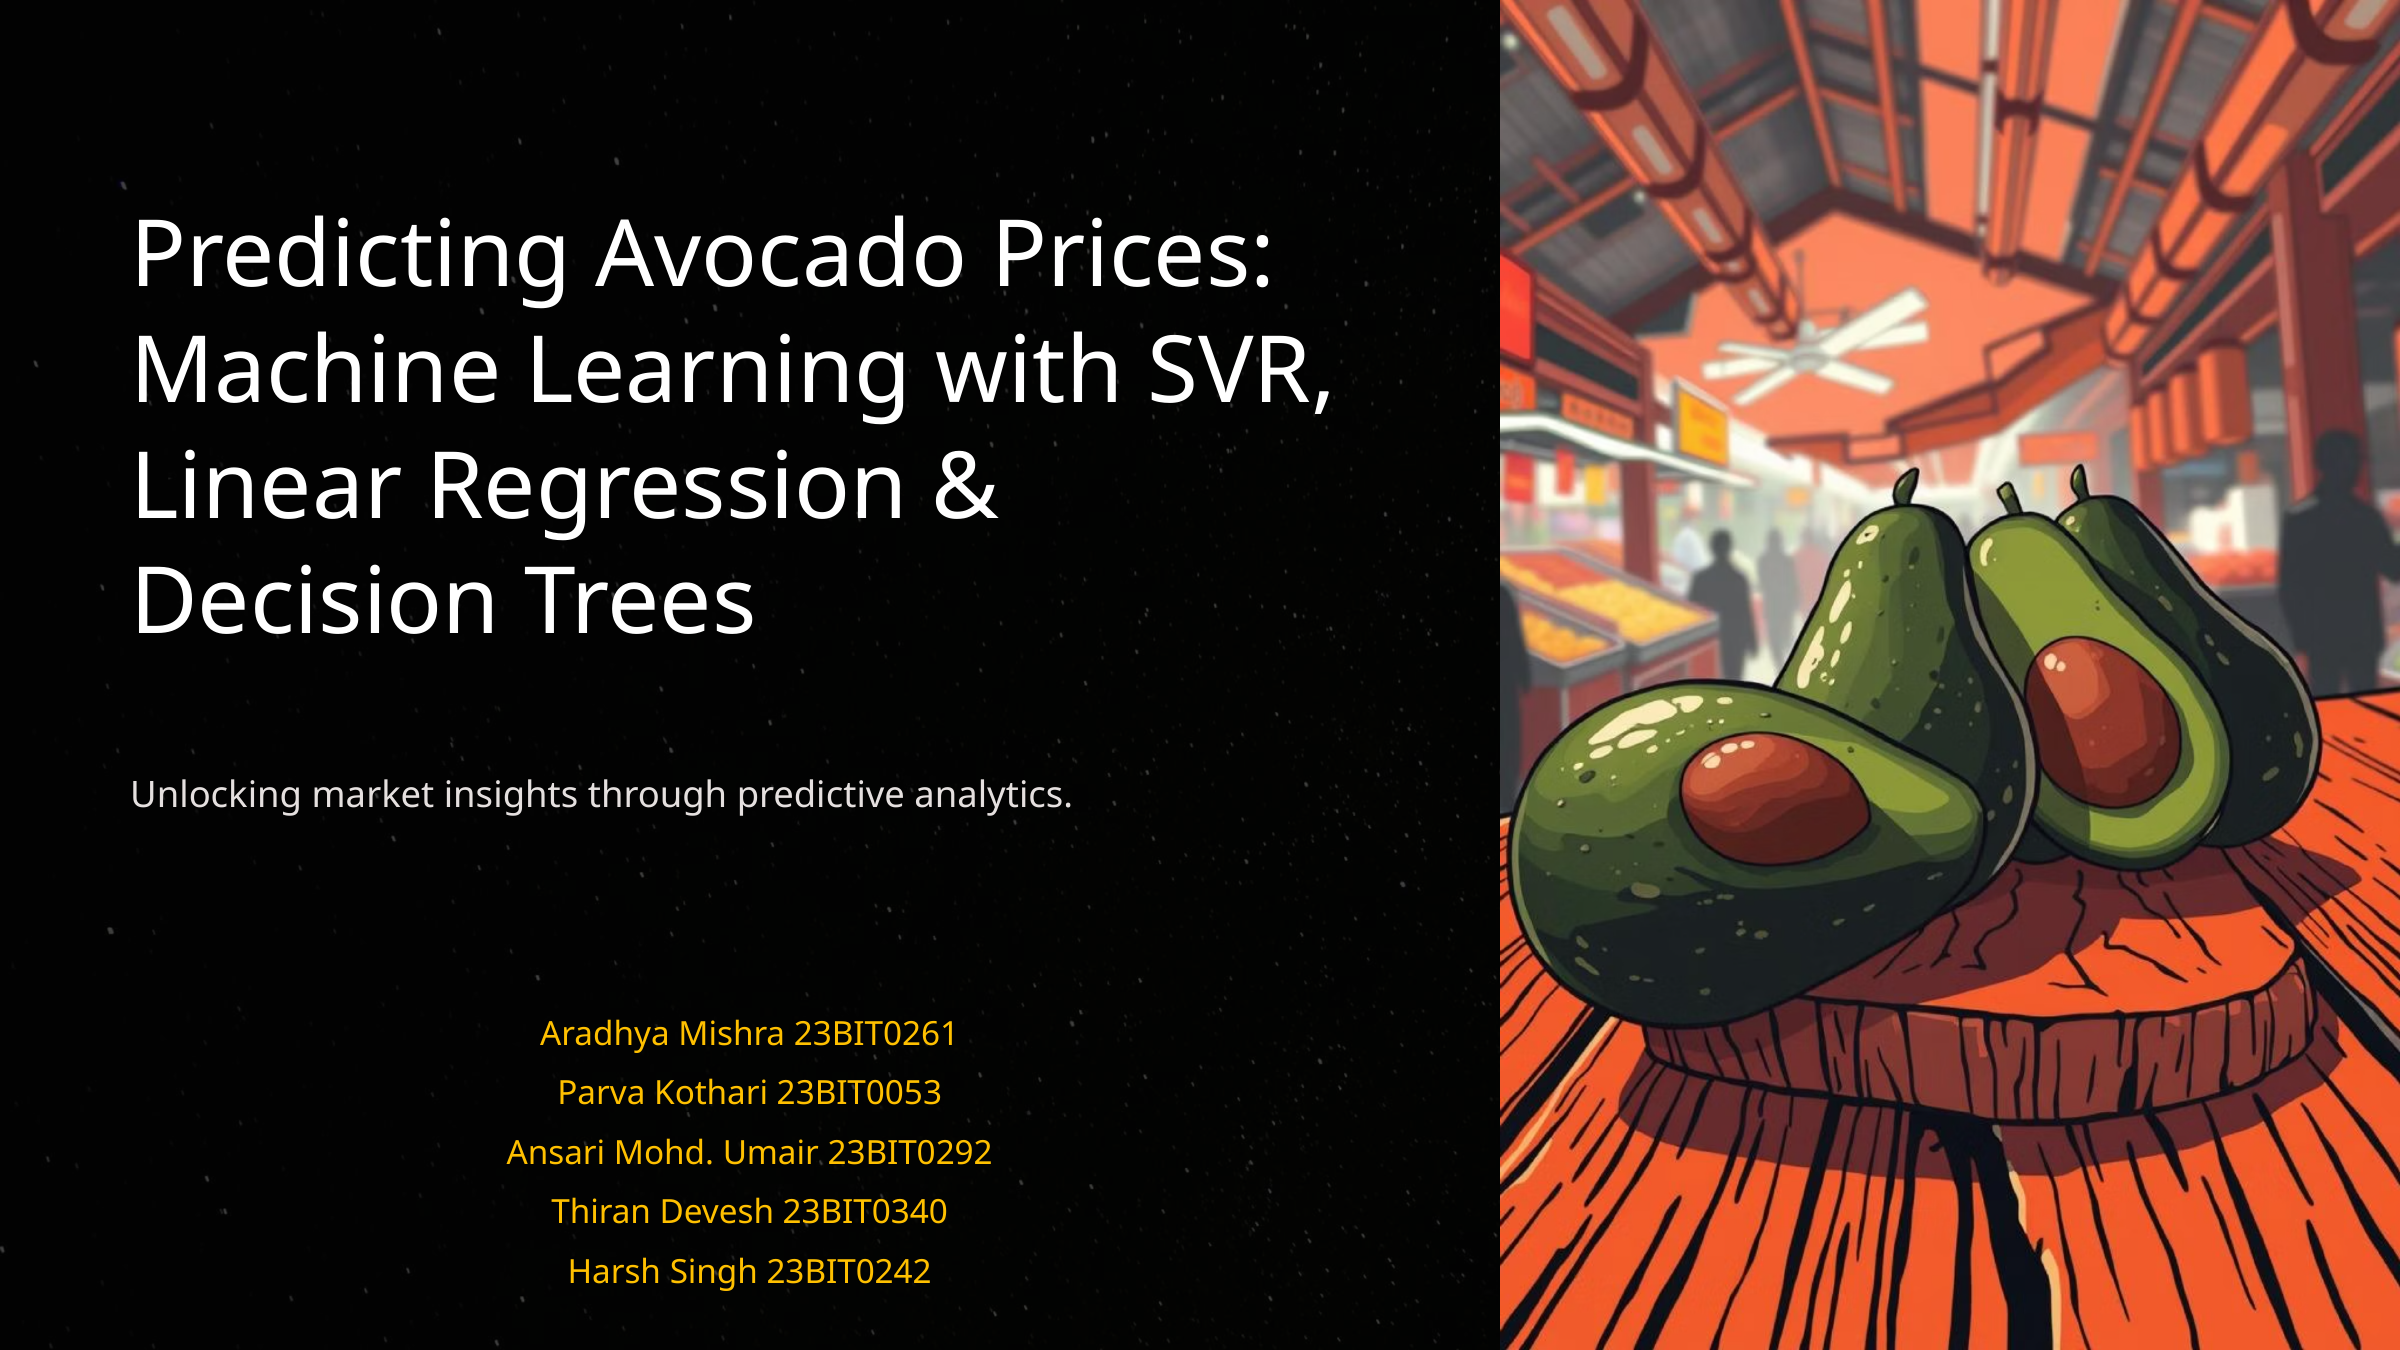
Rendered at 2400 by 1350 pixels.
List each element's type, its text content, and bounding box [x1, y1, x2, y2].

picture [0, 0, 2400, 1350]
text_box Unlocking market insights through predictive analytics. Aradhya Mishra 23BIT0261 Parva Kothari 23BIT0053 Ansari Mohd. Umair 23BIT0292 Thiran Devesh 23BIT0340 Harsh Singh 23BIT0242 [130, 755, 1370, 966]
text_box Predicting Avocado Prices: Machine Learning with SVR, Linear Regression & Decision Trees [130, 189, 1370, 722]
